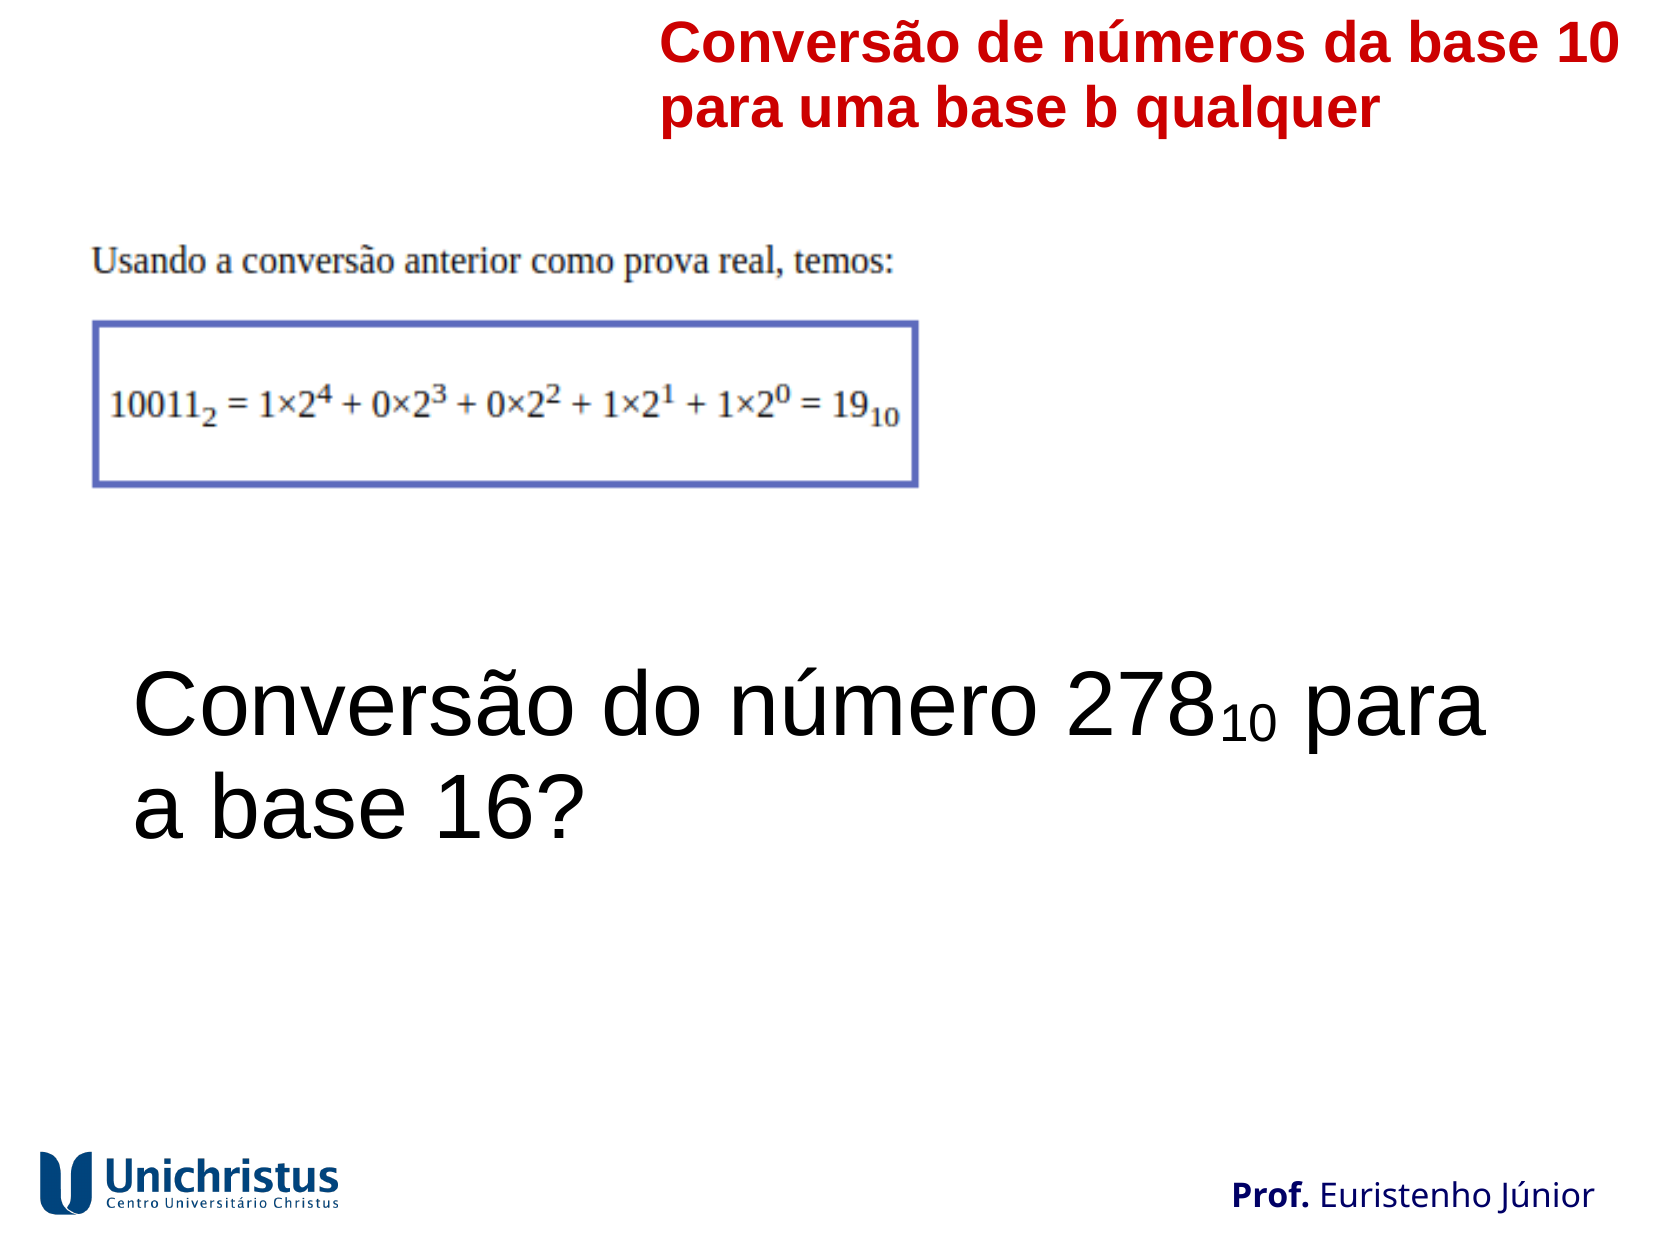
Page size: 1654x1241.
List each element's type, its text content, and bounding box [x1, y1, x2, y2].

text_box Conversão do número 27810 para a base 16? [118, 645, 1571, 896]
text_box Prof. Euristenho Júnior [1216, 1163, 1654, 1224]
picture [35, 1148, 343, 1217]
text_box Conversão de números da base 10 para uma base b qualquer [645, 2, 1654, 148]
picture [67, 236, 957, 498]
